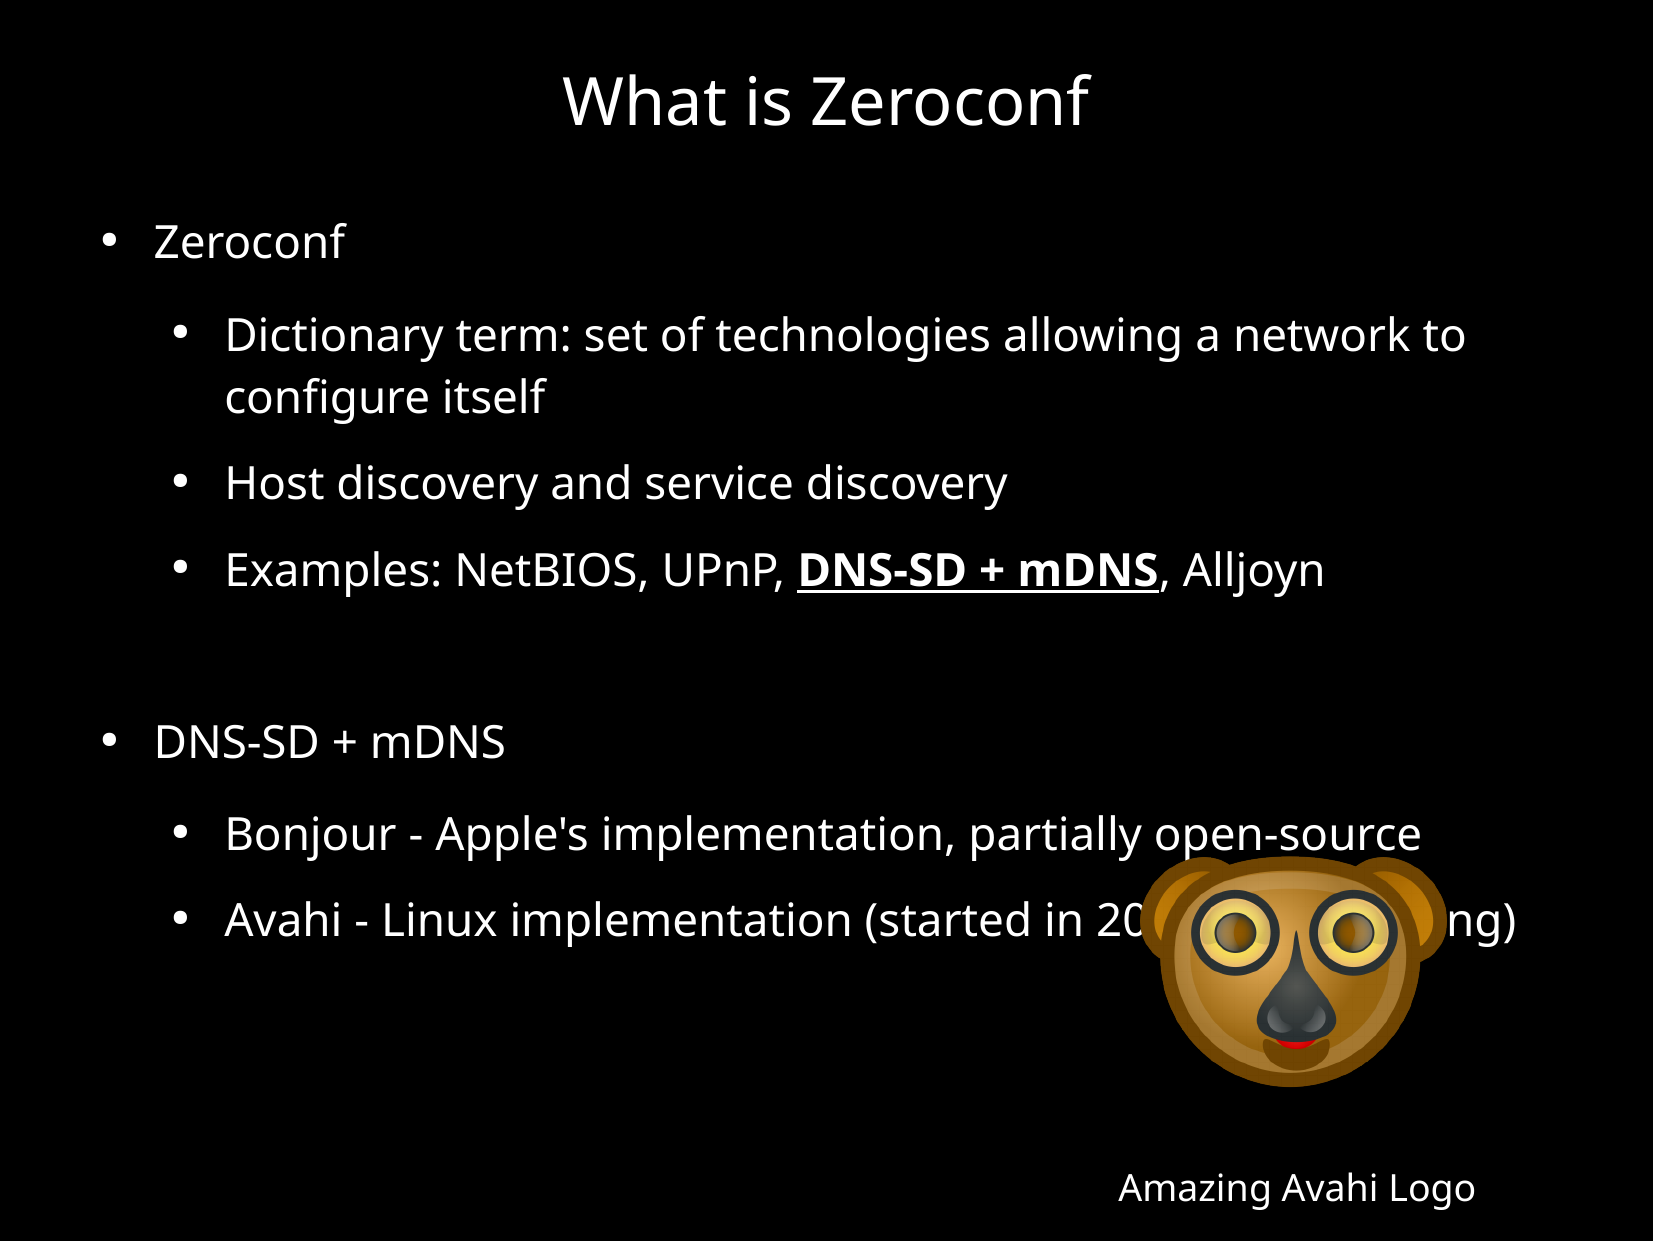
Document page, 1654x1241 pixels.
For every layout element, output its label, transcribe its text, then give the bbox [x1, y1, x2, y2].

list Zeroconf Dictionary term: set of technologies allowing a network to configure itself Host discovery and service discovery Examples: NetBIOS, UPnP, DNS-SD + mDNS, Alljoyn DNS-SD + mDNS Bonjour - Apple's implementation, partially open-source Avahi - Linux implementation (started in 2004 by Poettering) [82, 210, 1571, 1171]
title What is Zeroconf [82, 49, 1571, 151]
text_box Amazing Avahi Logo [1020, 1110, 1576, 1201]
picture [1140, 854, 1447, 1089]
